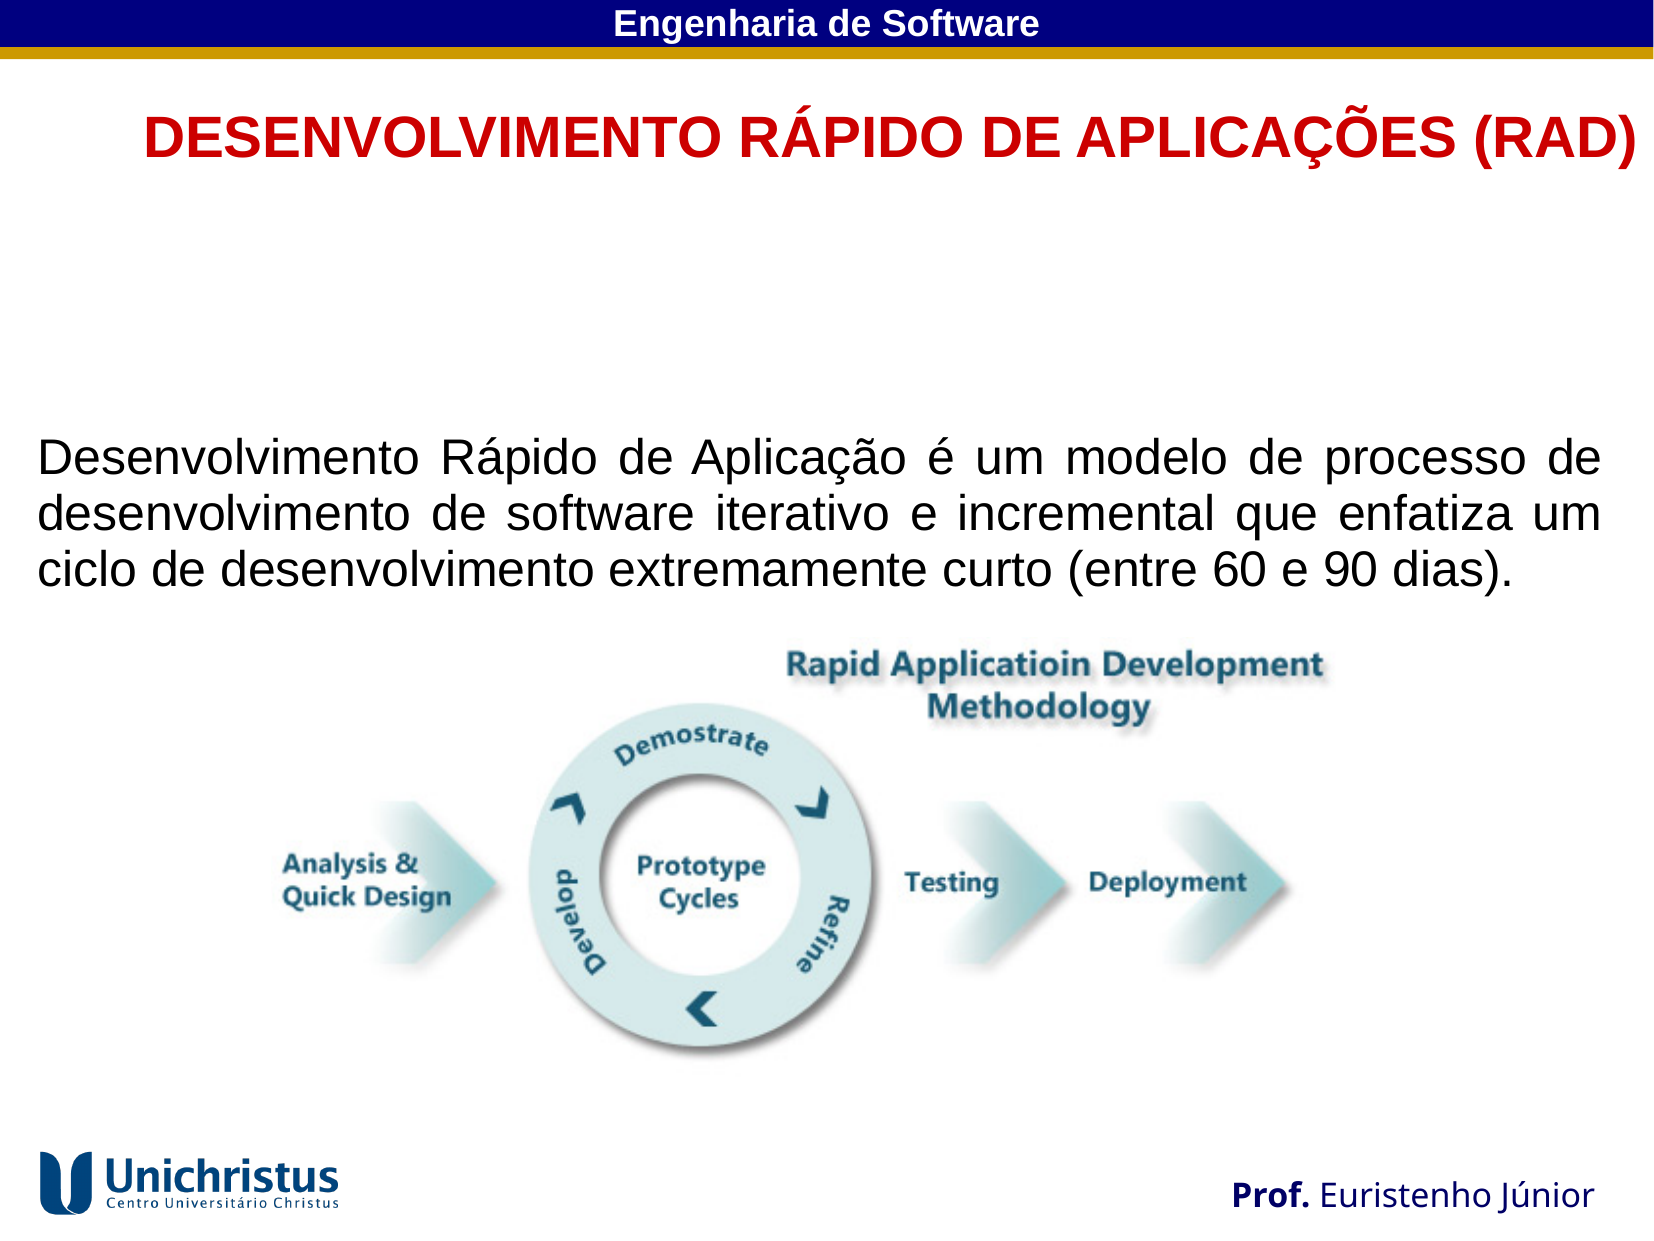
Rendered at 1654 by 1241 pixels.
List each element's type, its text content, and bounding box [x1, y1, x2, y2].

picture [35, 1148, 343, 1217]
text_box Engenharia de Software [0, 0, 1654, 47]
text_box Desenvolvimento Rápido de Aplicação é um modelo de processo de desenvolvimento de software iterativo e incremental que enfatiza um ciclo de desenvolvimento extremamente curto (entre 60 e 90 dias). [22, 422, 1619, 797]
text_box Prof. Euristenho Júnior [1216, 1163, 1654, 1224]
picture [271, 637, 1347, 1127]
text_box [0, 47, 1654, 60]
text_box DESENVOLVIMENTO RÁPIDO DE APLICAÇÕES (RAD) [128, 97, 1654, 178]
